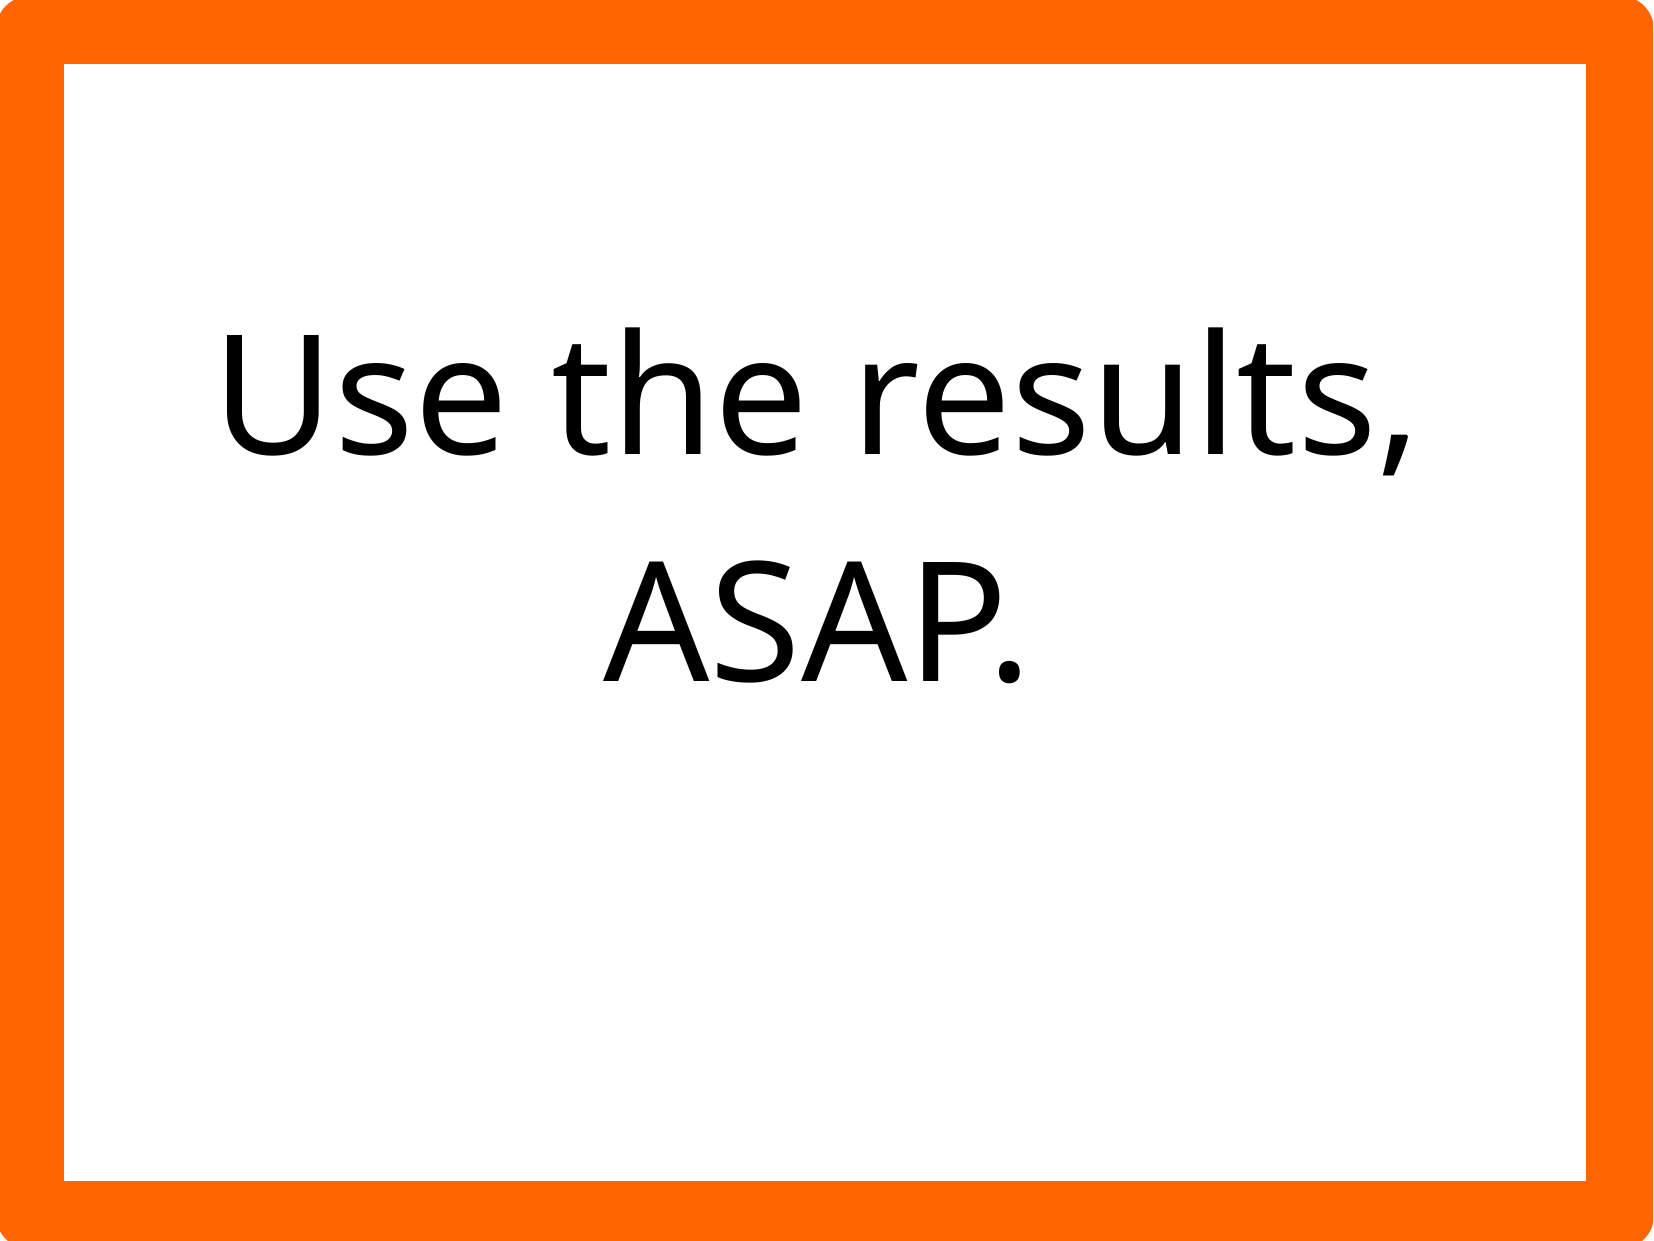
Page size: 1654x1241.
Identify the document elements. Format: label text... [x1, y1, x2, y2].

title Use the results, ASAP. [60, 255, 1576, 751]
